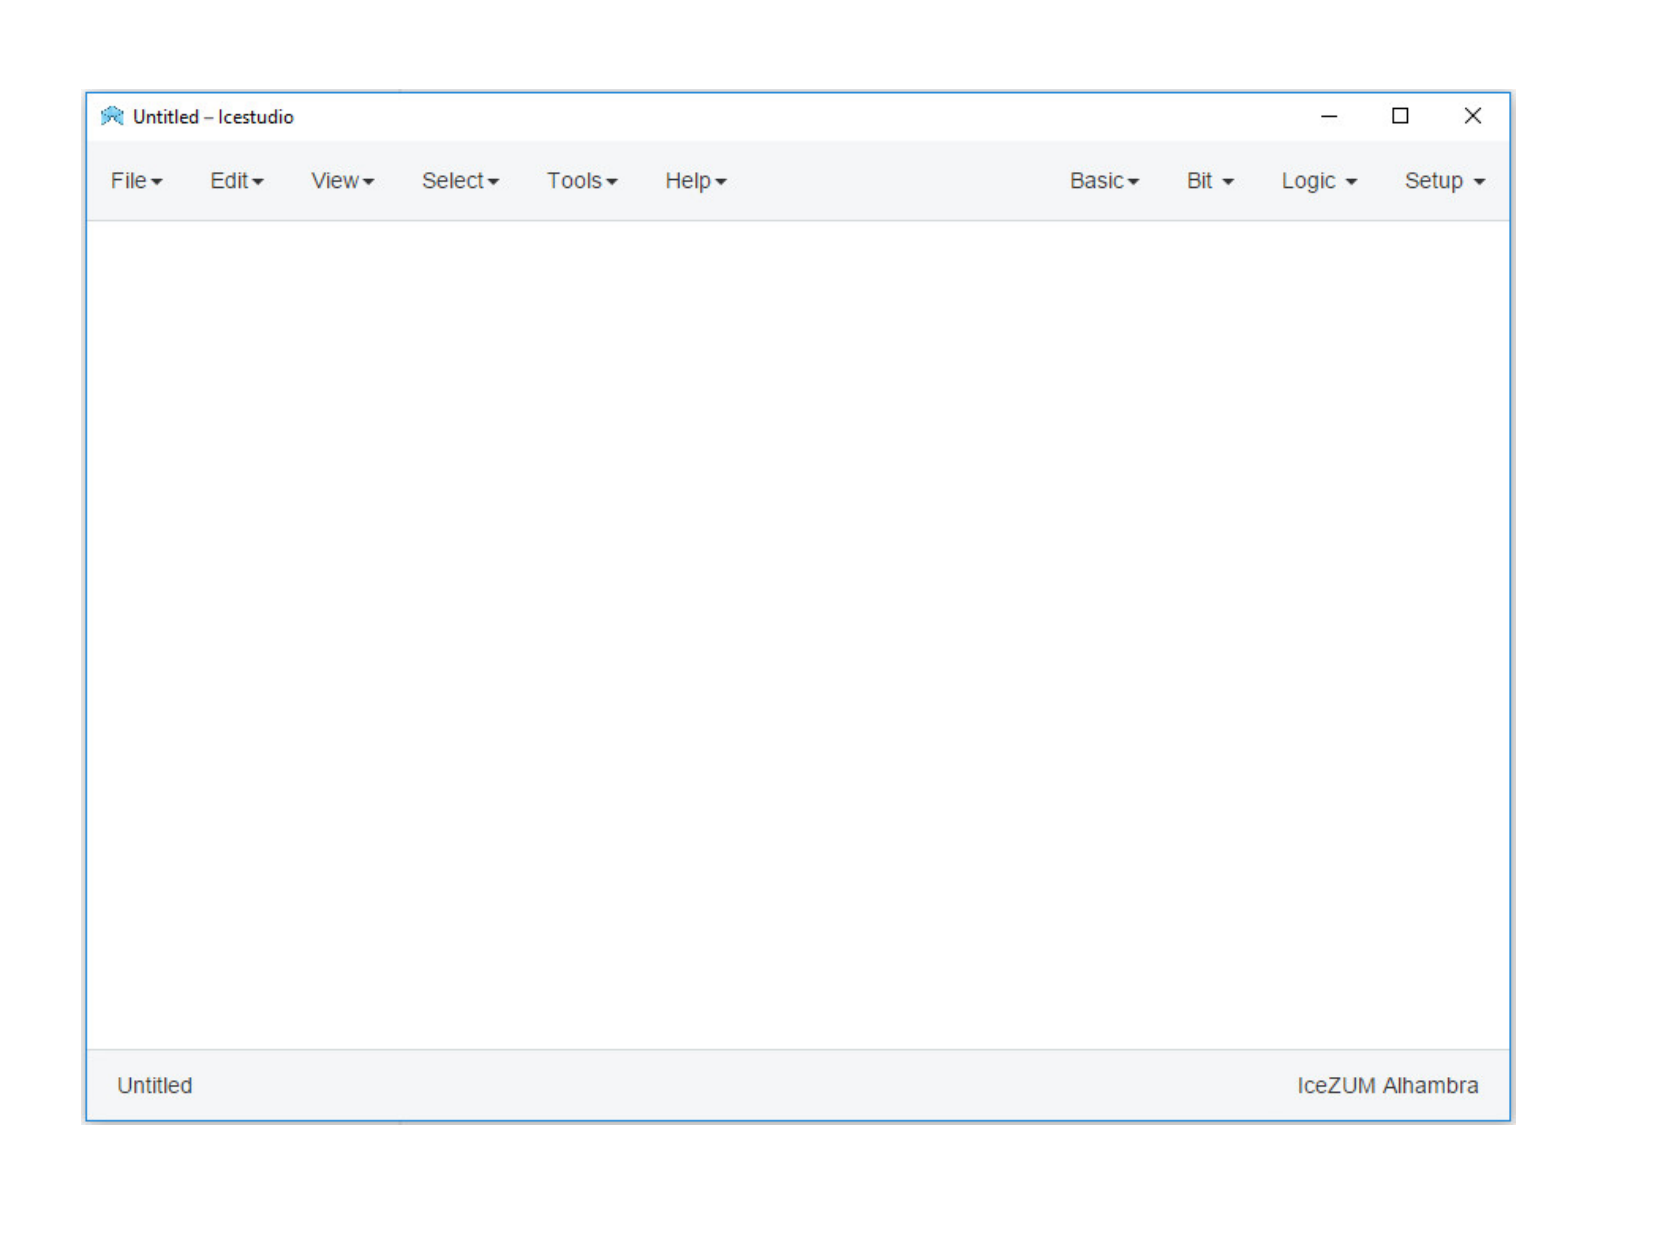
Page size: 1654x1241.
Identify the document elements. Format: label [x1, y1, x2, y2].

picture [81, 89, 1516, 1126]
